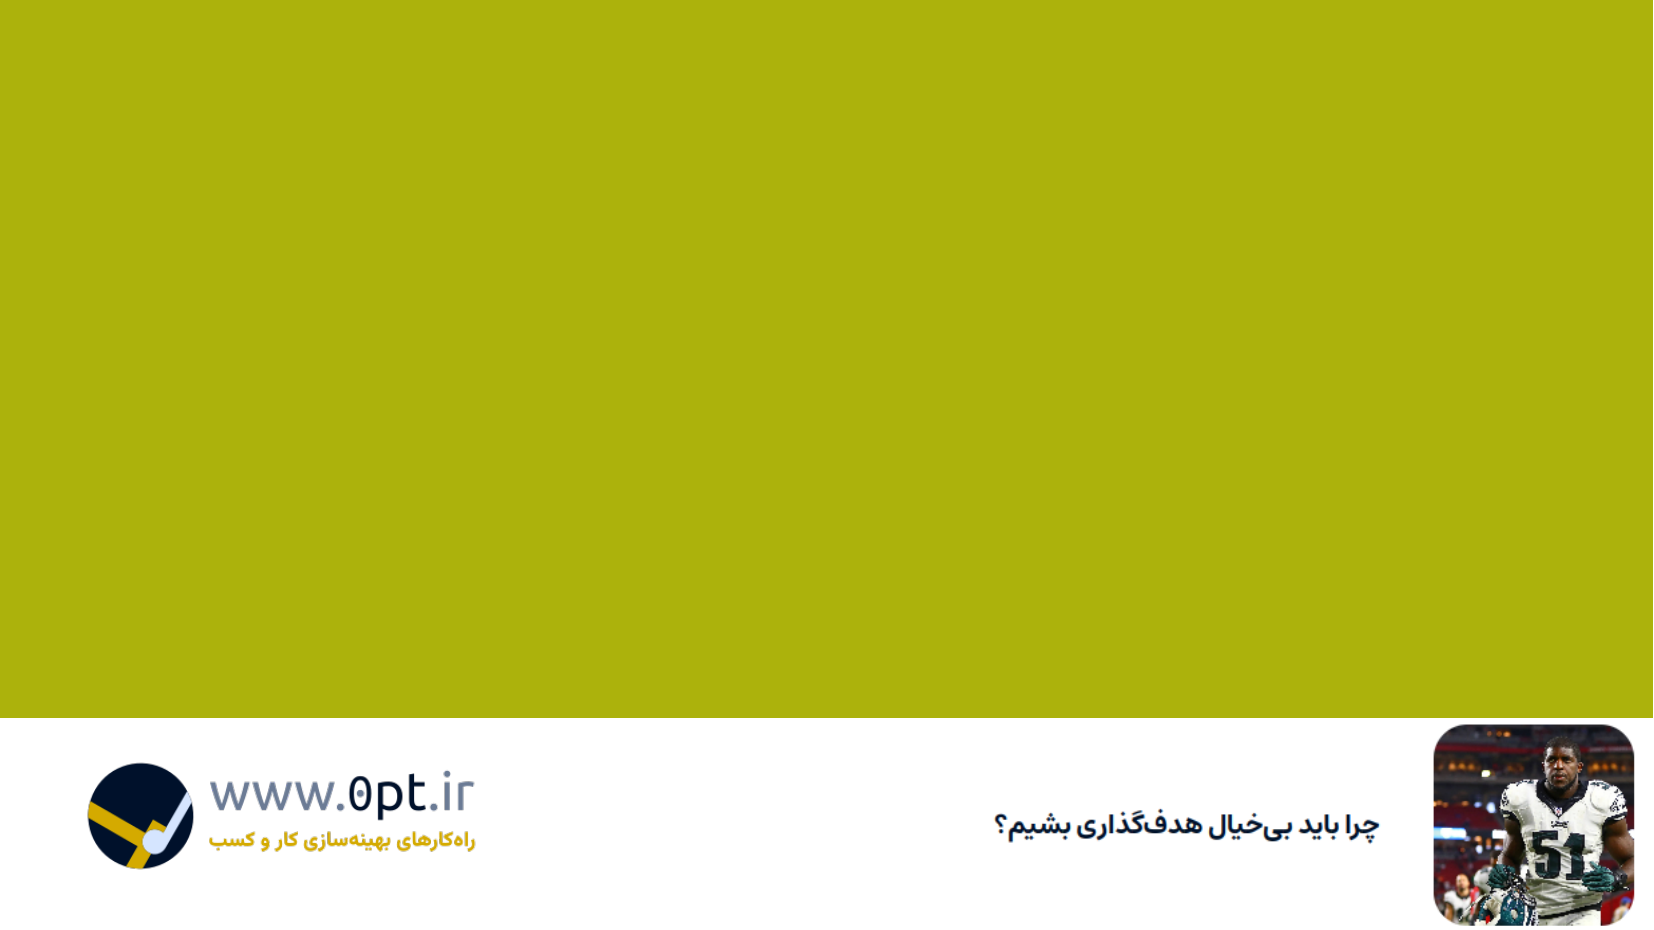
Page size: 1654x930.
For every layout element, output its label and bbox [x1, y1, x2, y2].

picture [0, 718, 1653, 930]
